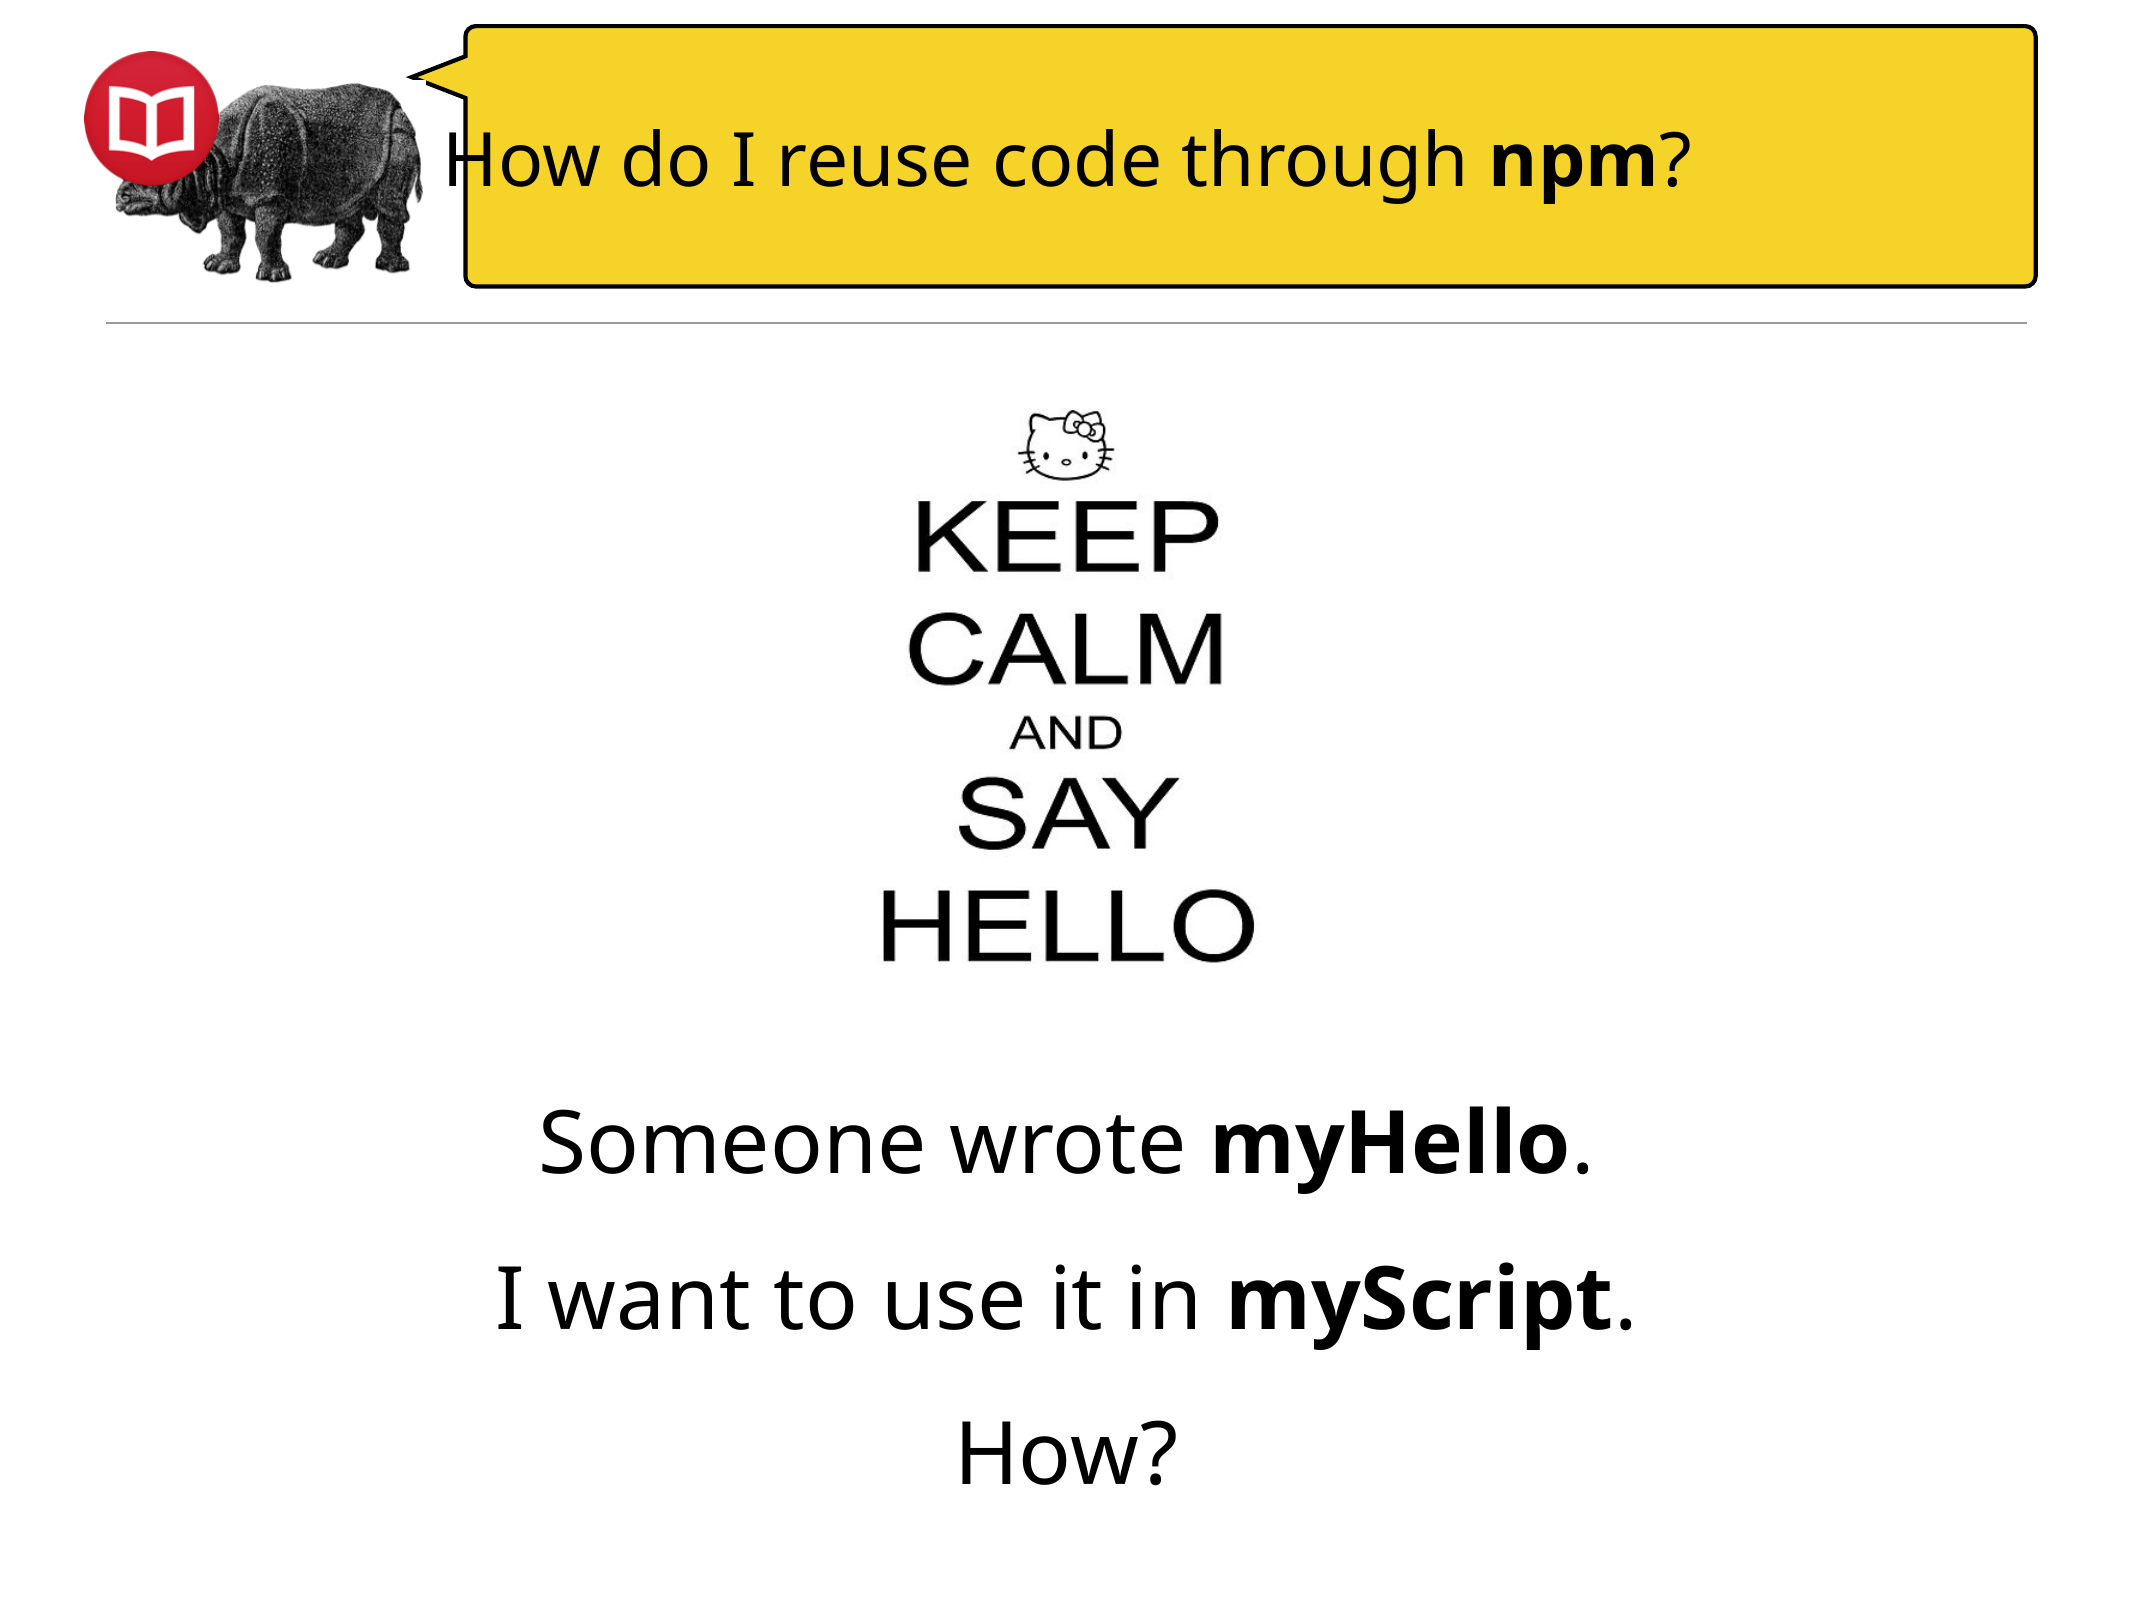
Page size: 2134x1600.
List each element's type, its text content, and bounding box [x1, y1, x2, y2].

picture [84, 51, 426, 287]
text_box How? [946, 1388, 1188, 1511]
text_box I want to use it in myScript. [487, 1233, 1646, 1355]
text_box Someone wrote myHello. [530, 1077, 1604, 1200]
picture [819, 379, 1314, 1038]
text_box How do I reuse code through npm? [411, 26, 2036, 287]
